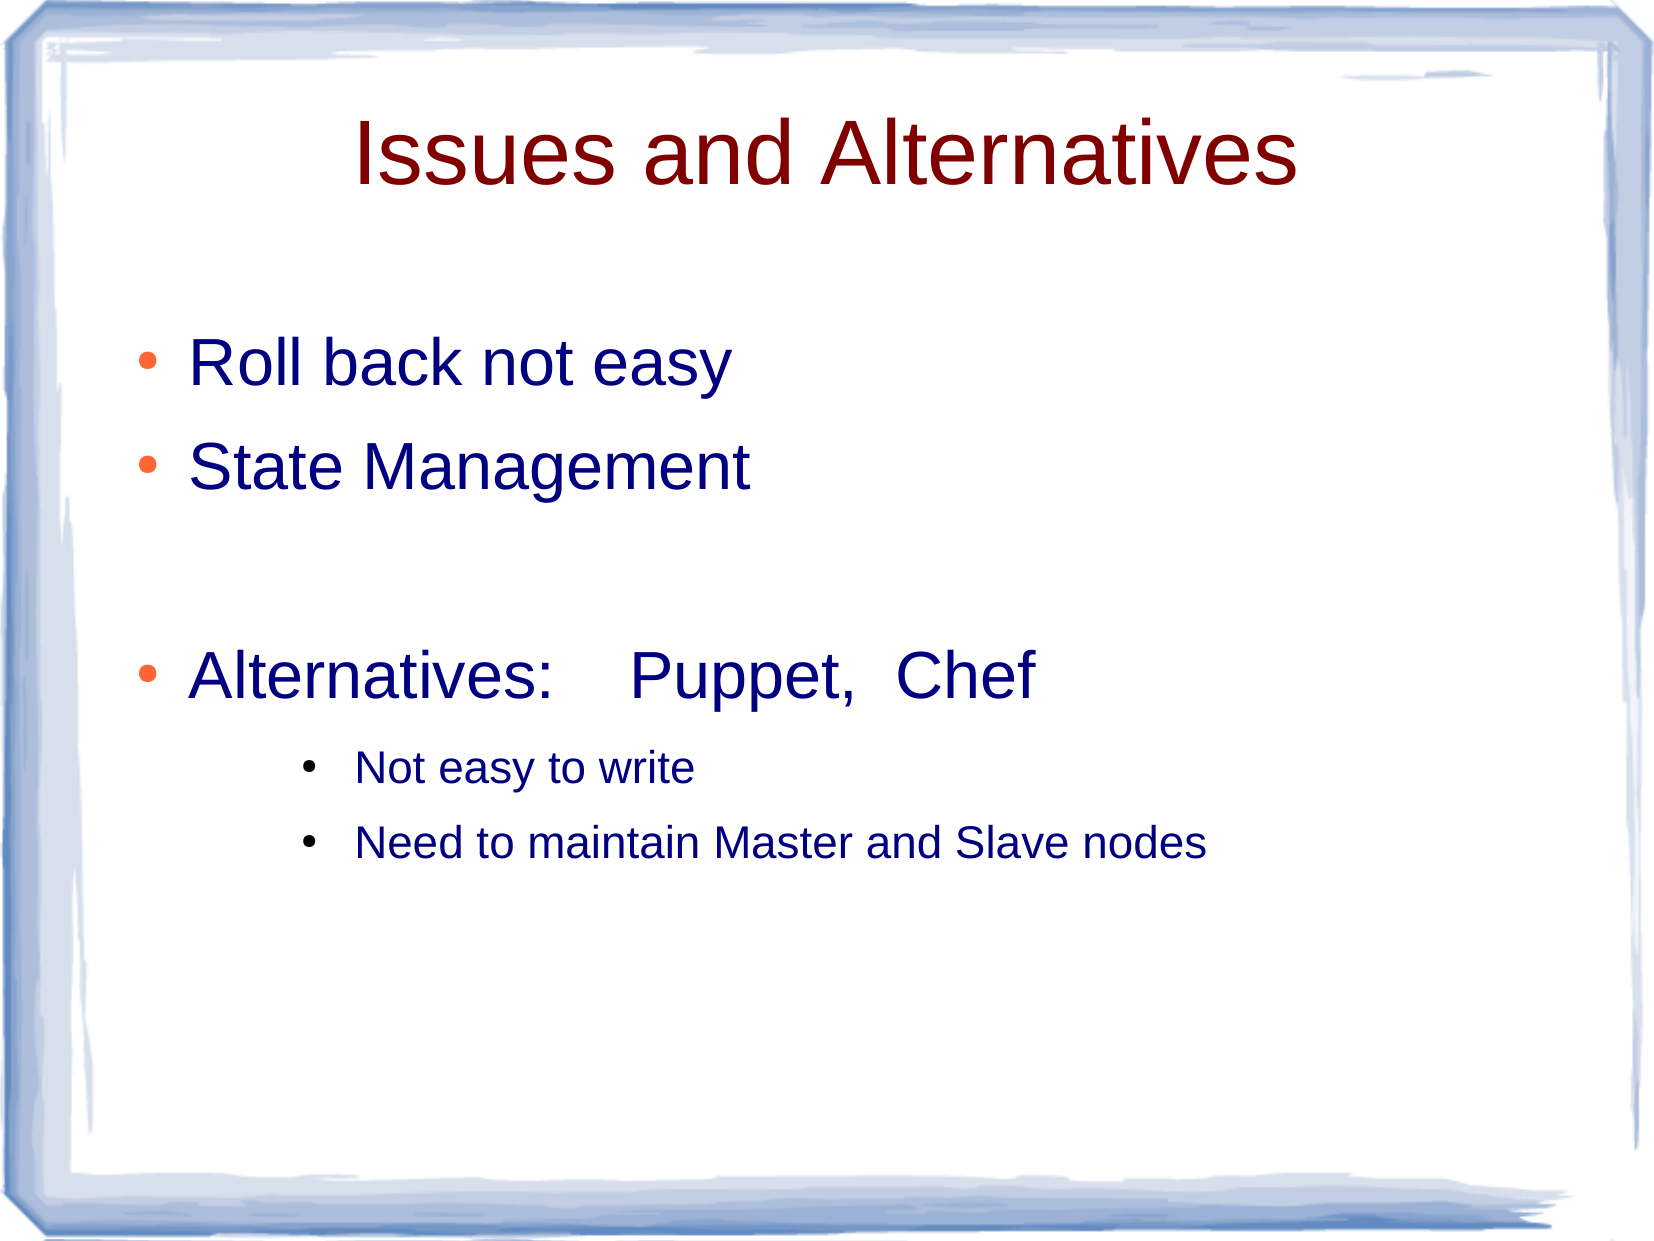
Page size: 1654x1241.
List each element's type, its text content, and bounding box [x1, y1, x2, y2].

picture [0, 0, 1654, 1241]
list Roll back not easy State Management Alternatives: Puppet, Chef Not easy to write Need to maintain Master and Slave nodes [118, 324, 1571, 1144]
title Issues and Alternatives [82, 49, 1571, 257]
